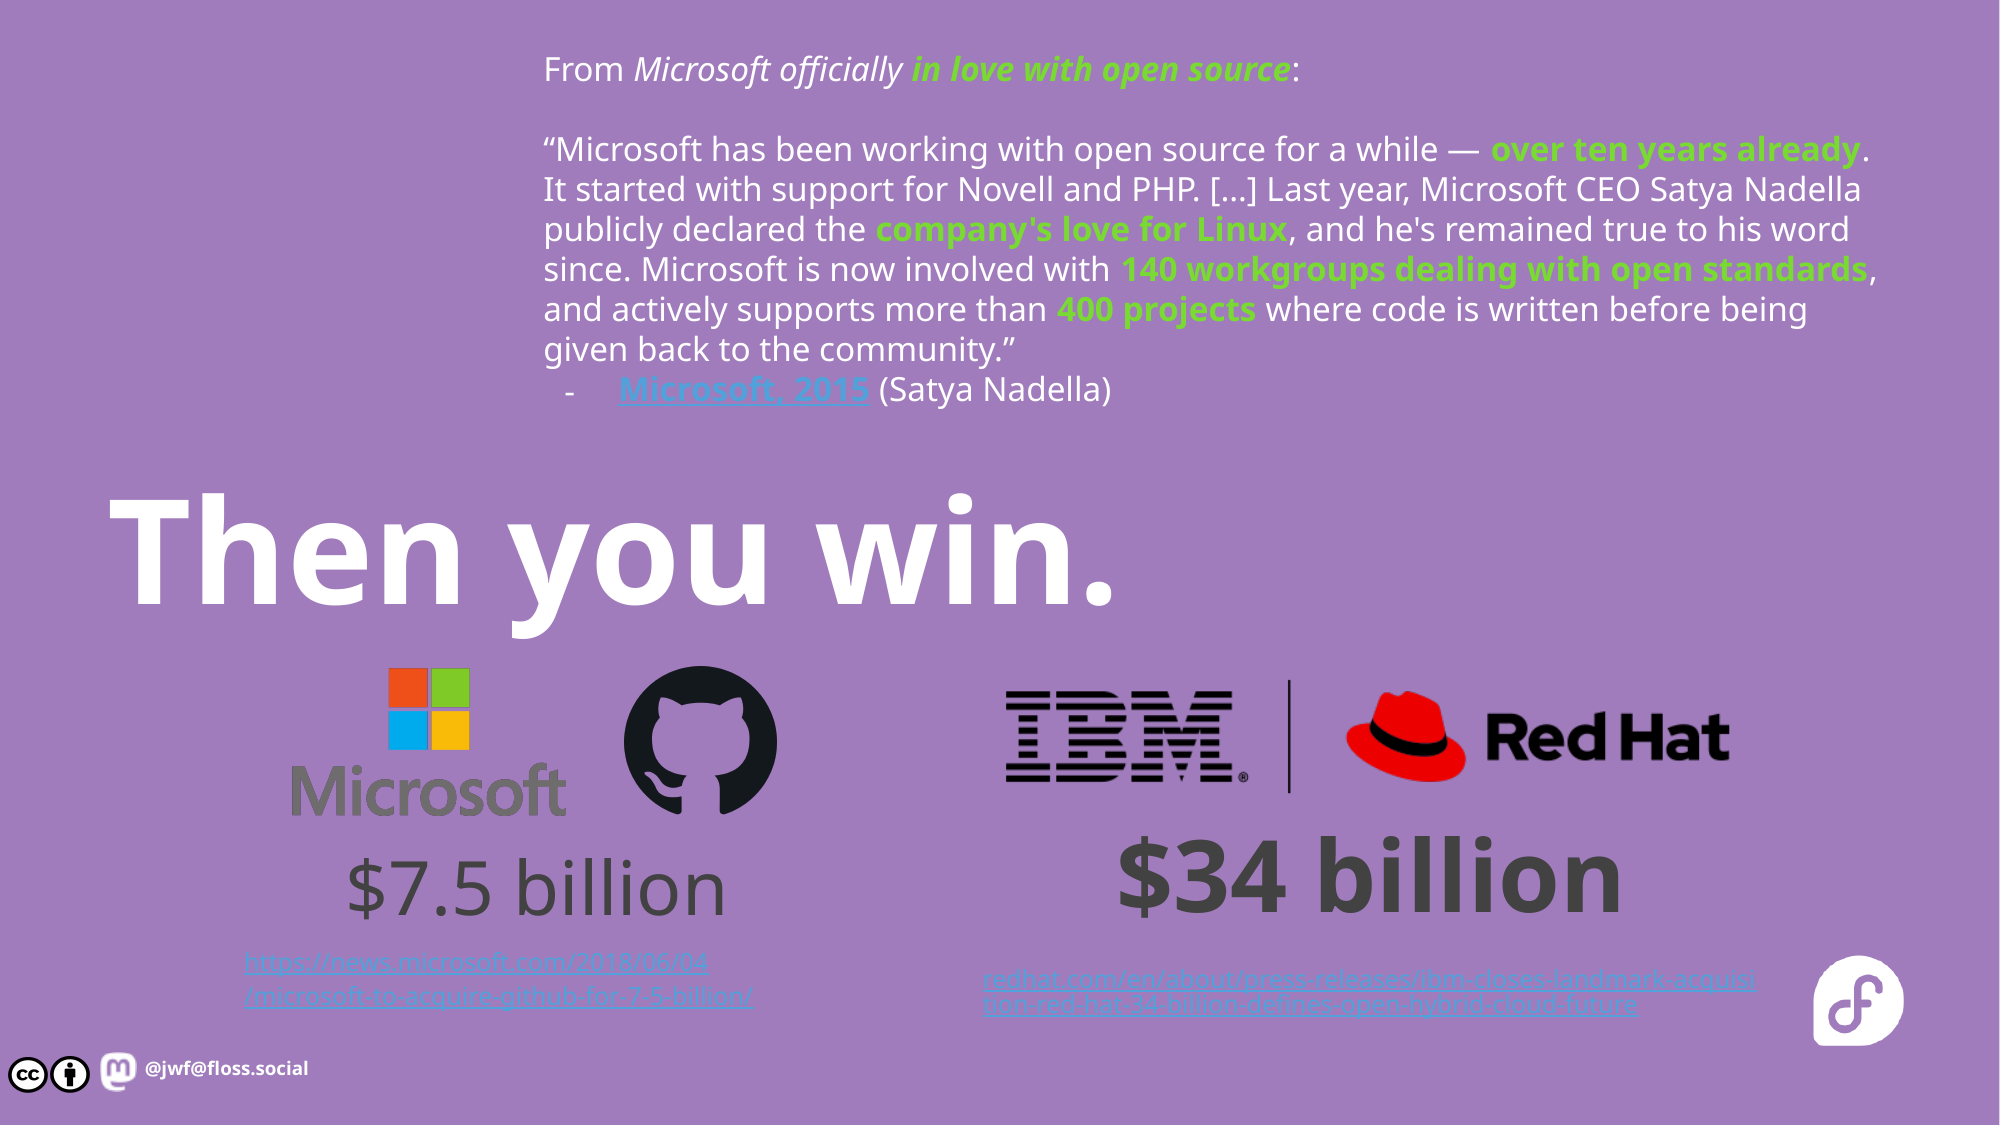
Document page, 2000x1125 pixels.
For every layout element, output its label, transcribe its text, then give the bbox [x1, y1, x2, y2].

text_box From Microsoft officially in love with open source: “Microsoft has been working with open source for a while — over ten years already. It started with support for Novell and PHP. […] Last year, Microsoft CEO Satya Nadella publicly declared the company's love for Linux, and he's remained true to his word since. Microsoft is now involved with 140 workgroups dealing with open standards, and actively supports more than 400 projects where code is written before being given back to the community.” Microsoft, 2015 (Satya Nadella) [528, 33, 1909, 428]
picture [1813, 955, 1904, 1046]
picture [965, 657, 1752, 834]
picture [50, 1056, 90, 1093]
picture [8, 1057, 48, 1093]
text_box $7.5 billion [290, 834, 783, 928]
picture [624, 666, 777, 818]
picture [100, 1052, 137, 1092]
title Then you win. [107, 98, 1500, 994]
text_box redhat.com/en/about/press-releases/ibm-closes-landmark-acquisition-red-hat-34-billion-defines-open-hybrid-cloud-future [967, 935, 1776, 1025]
list @jwf@floss.social [135, 1047, 319, 1084]
text_box https://news.microsoft.com/2018/06/04/microsoft-to-acquire-github-for-7-5-billion/ [229, 928, 845, 1032]
text_box $34 billion [1064, 834, 1679, 935]
picture [292, 668, 566, 816]
